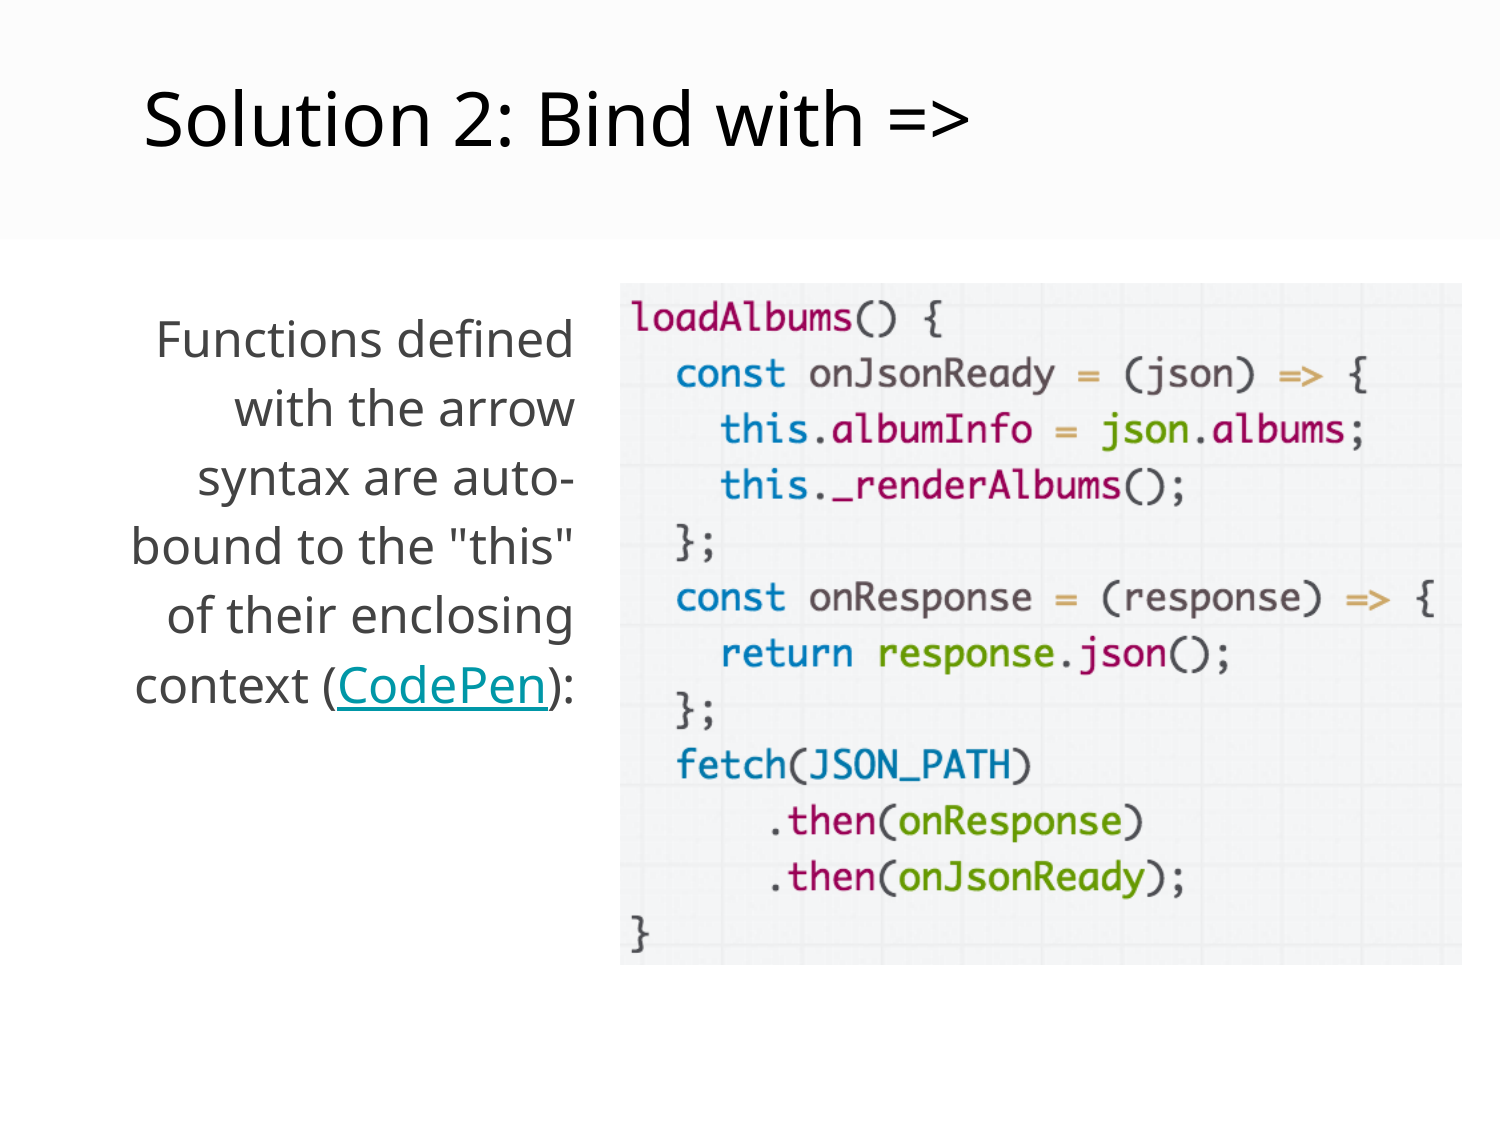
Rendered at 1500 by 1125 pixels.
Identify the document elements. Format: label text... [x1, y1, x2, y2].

picture [620, 283, 1462, 965]
title Solution 2: Bind with => [128, 56, 1372, 183]
list Functions defined with the arrow syntax are auto-bound to the "this" of their enclosing context (CodePen): [63, 283, 591, 1031]
